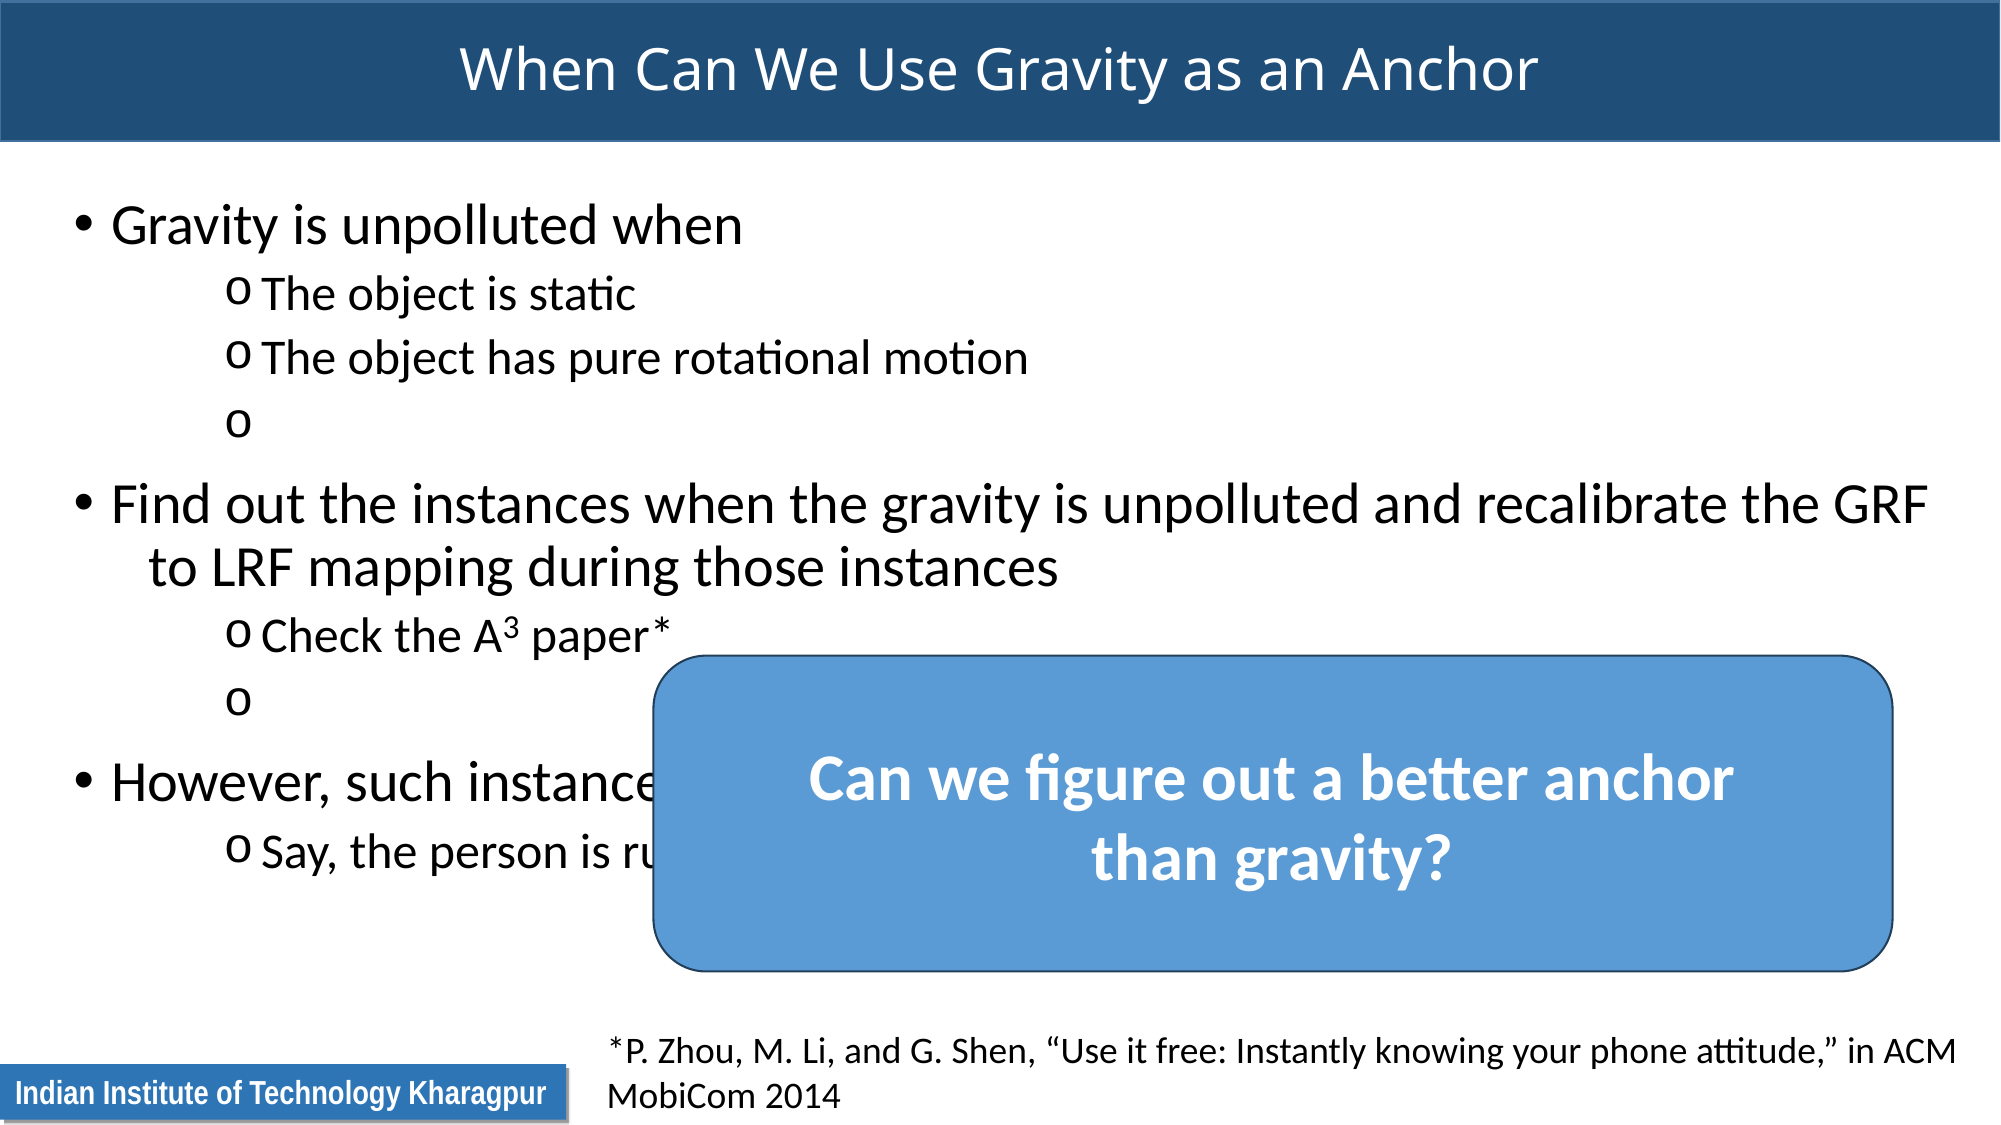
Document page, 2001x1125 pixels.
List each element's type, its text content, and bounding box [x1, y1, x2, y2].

text_box Can we figure out a better anchor than gravity? [653, 655, 1893, 972]
title When Can We Use Gravity as an Anchor [0, 1, 2000, 141]
list Gravity is unpolluted when The object is static The object has pure rotational motion Find out the instances when the gravity is unpolluted and recalibrate the GRF to LRF mapping during those instances Check the A3 paper* However, such instances are rare in many of the real scenarios Say, the person is running [58, 186, 1954, 1065]
text_box *P. Zhou, M. Li, and G. Shen, “Use it free: Instantly knowing your phone attitude,” in ACM MobiCom 2014 [591, 1018, 2000, 1125]
